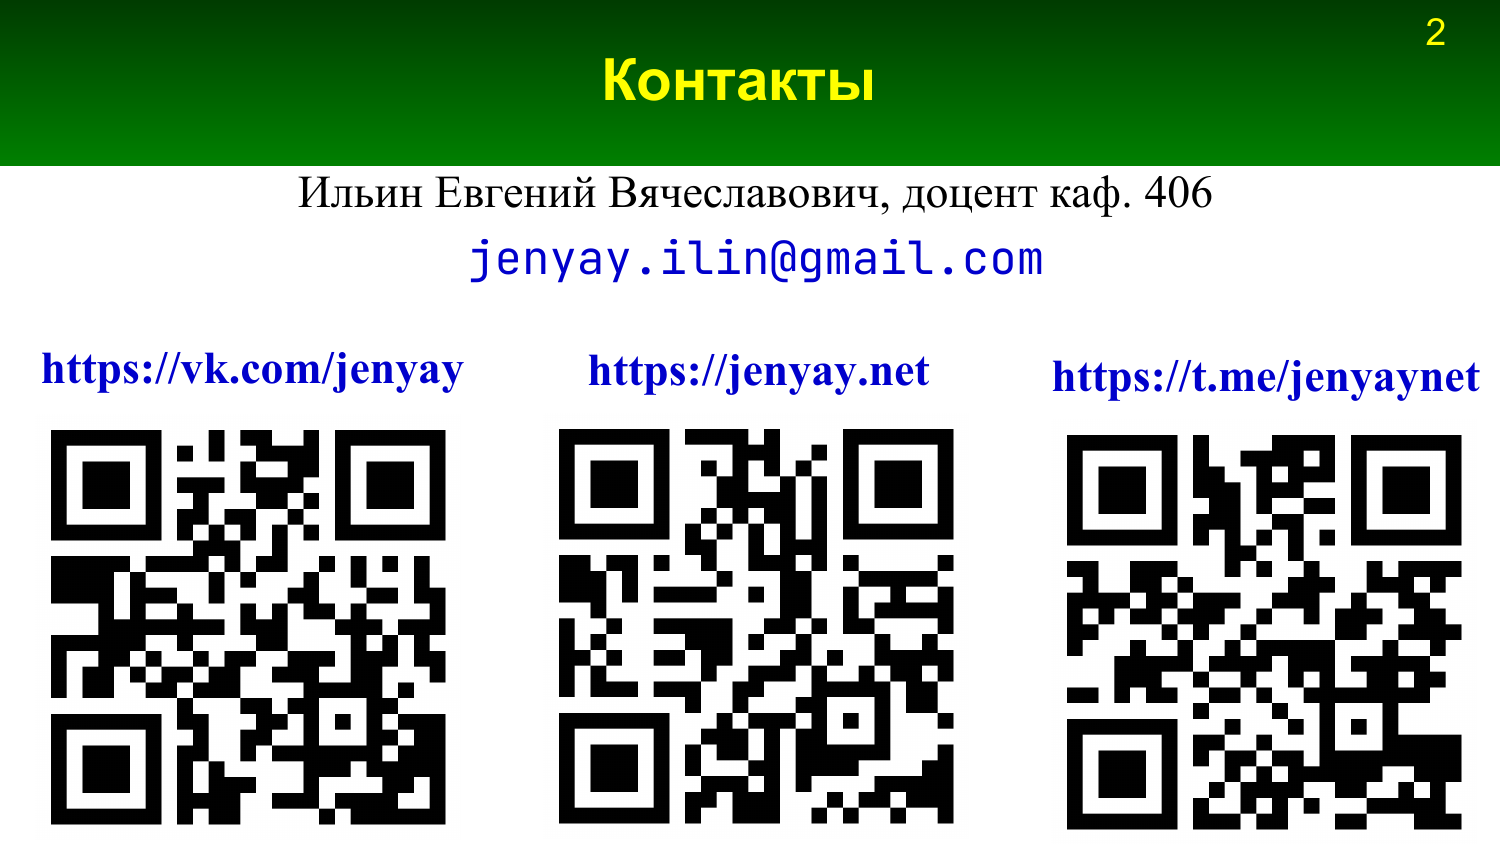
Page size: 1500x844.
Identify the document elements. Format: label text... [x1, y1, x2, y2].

title Контакты [88, 24, 1389, 130]
picture [35, 414, 461, 840]
text_box Ильин Евгений Вячеславович, доцент каф. 406 jenyay.ilin@gmail.com [35, 154, 1477, 333]
picture [1051, 419, 1477, 844]
text_box https://t.me/jenyaynet [1036, 338, 1500, 420]
text_box https://jenyay.net [572, 332, 945, 403]
picture [543, 413, 969, 839]
text_box https://vk.com/jenyay [25, 330, 491, 402]
